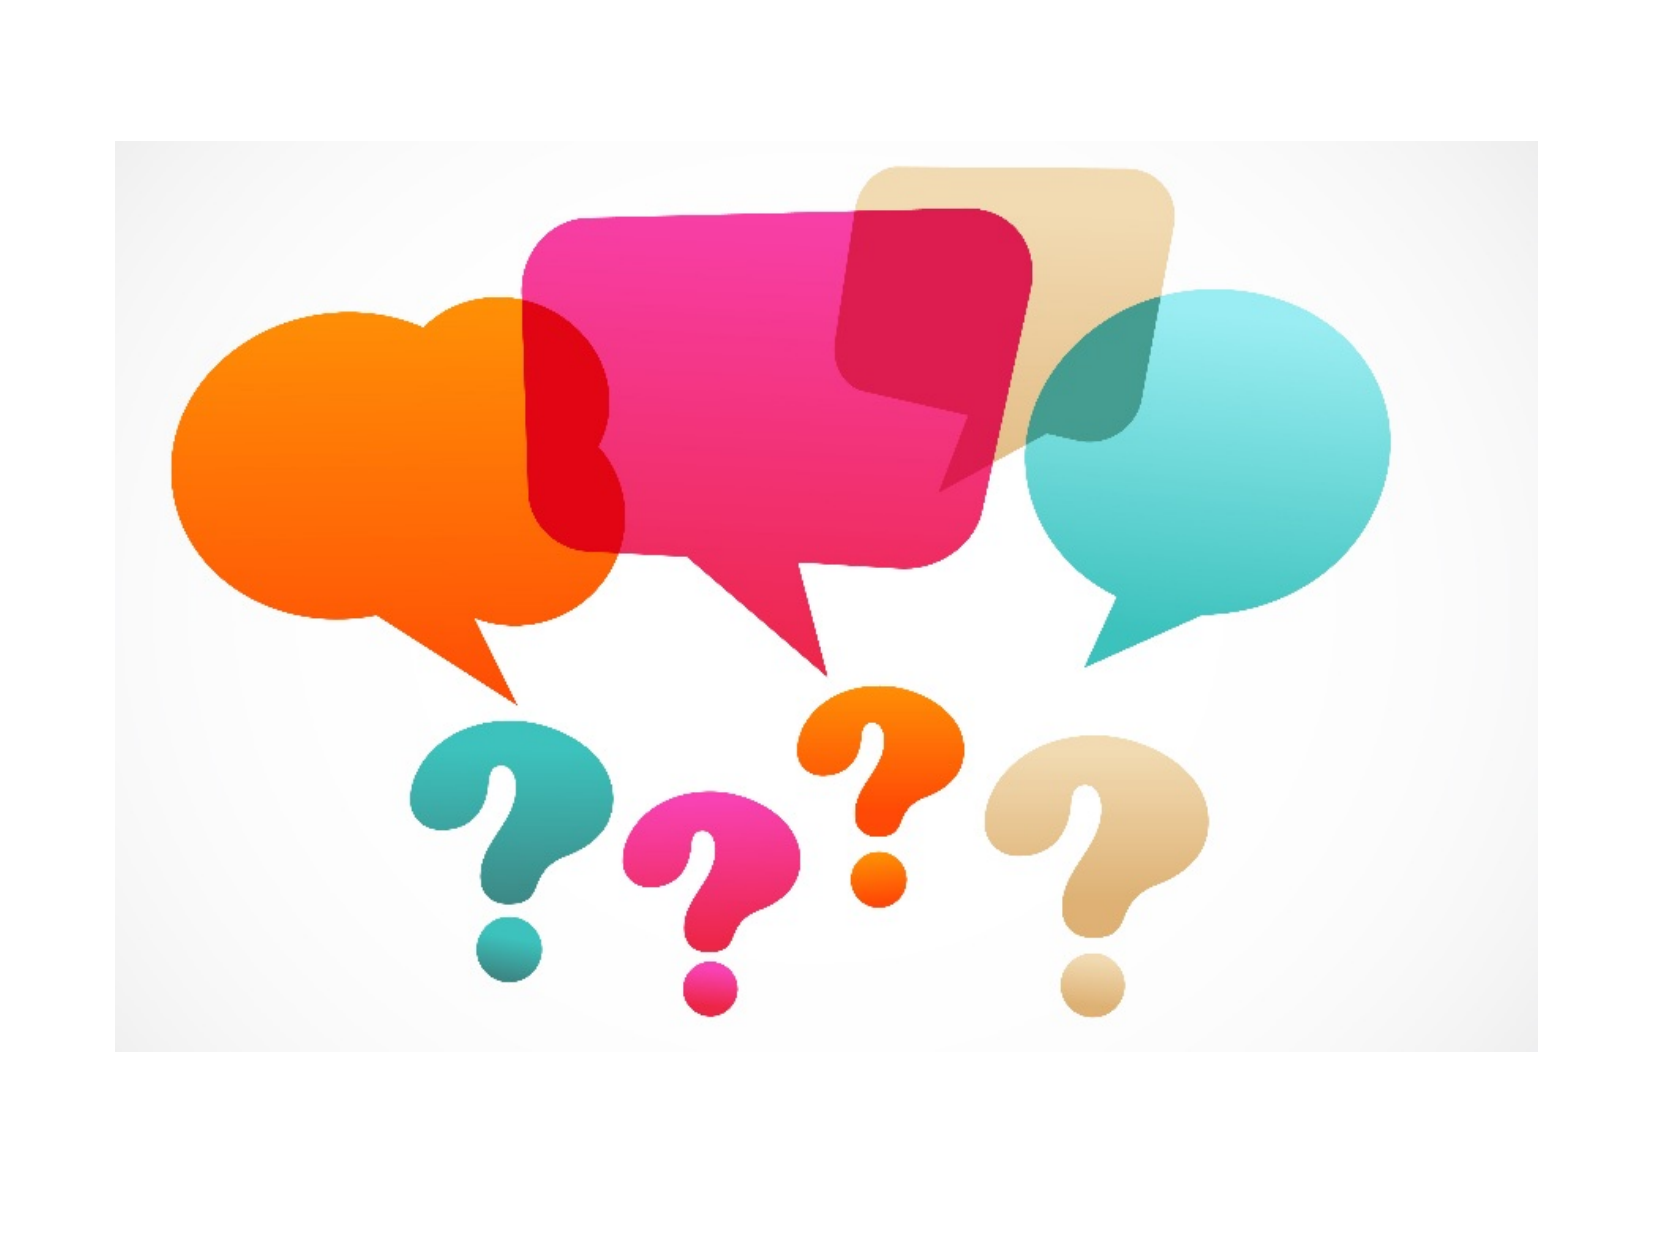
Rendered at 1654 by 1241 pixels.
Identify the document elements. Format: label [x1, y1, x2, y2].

picture [115, 141, 1538, 1052]
